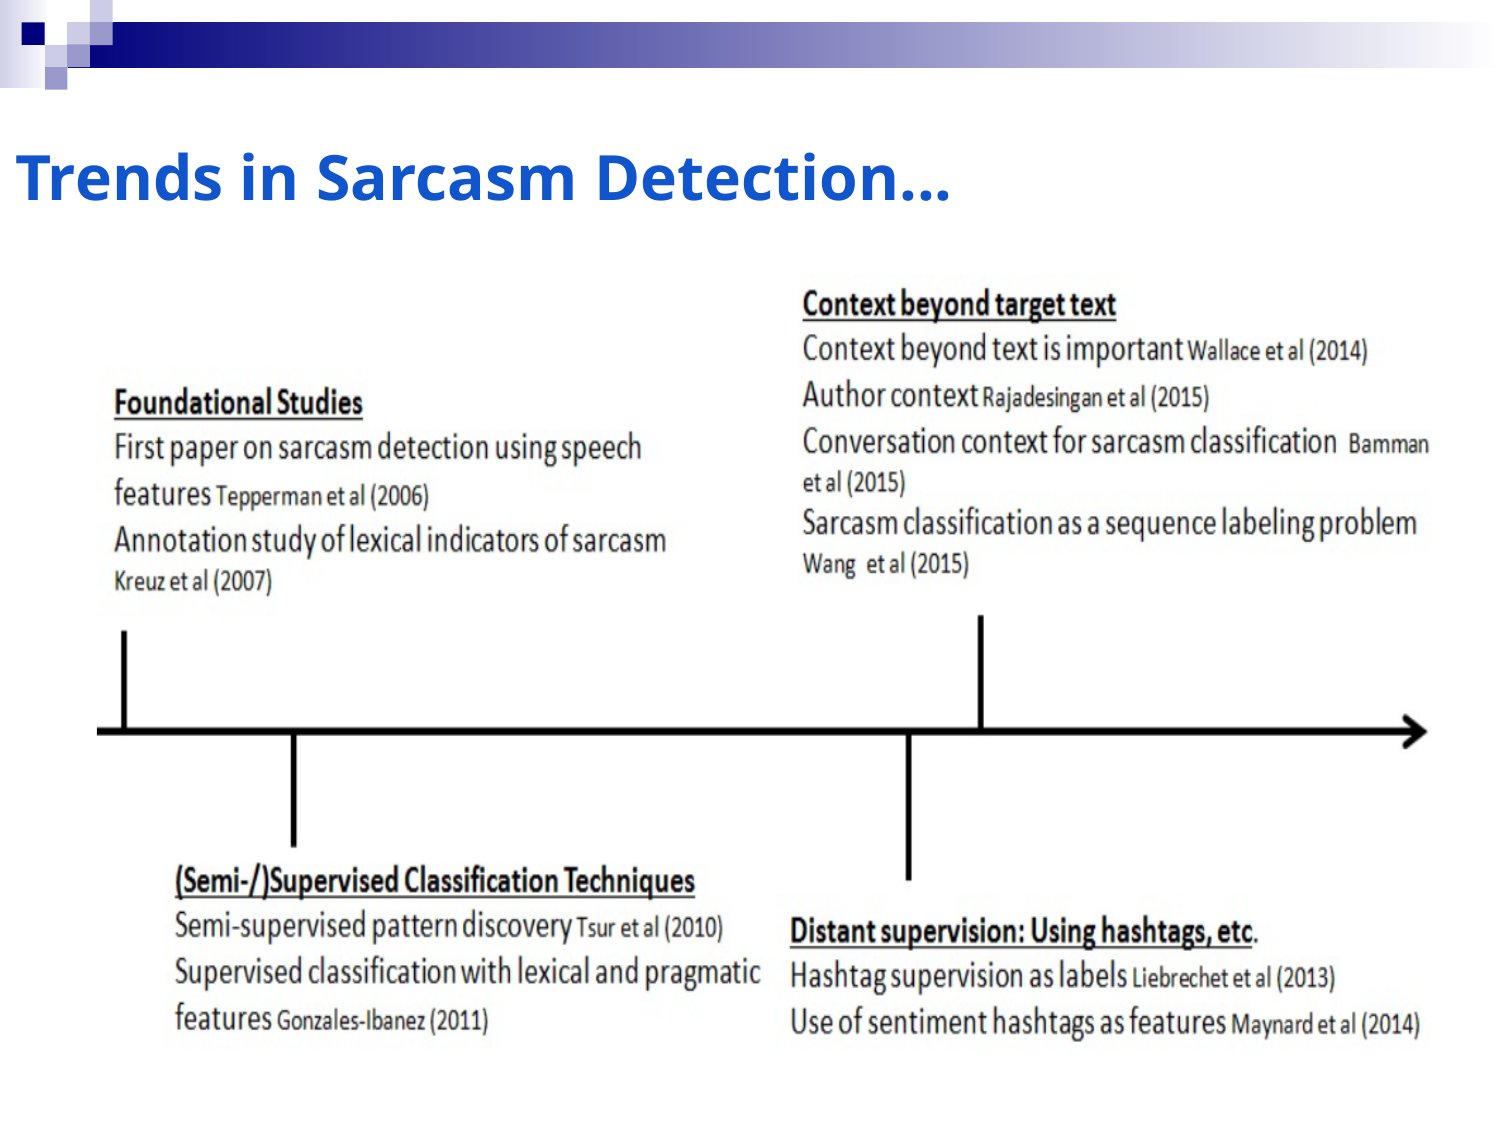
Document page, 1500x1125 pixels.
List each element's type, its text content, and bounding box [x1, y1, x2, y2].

text_box Trends in Sarcasm Detection... [0, 66, 1468, 284]
picture [0, 178, 1483, 1091]
